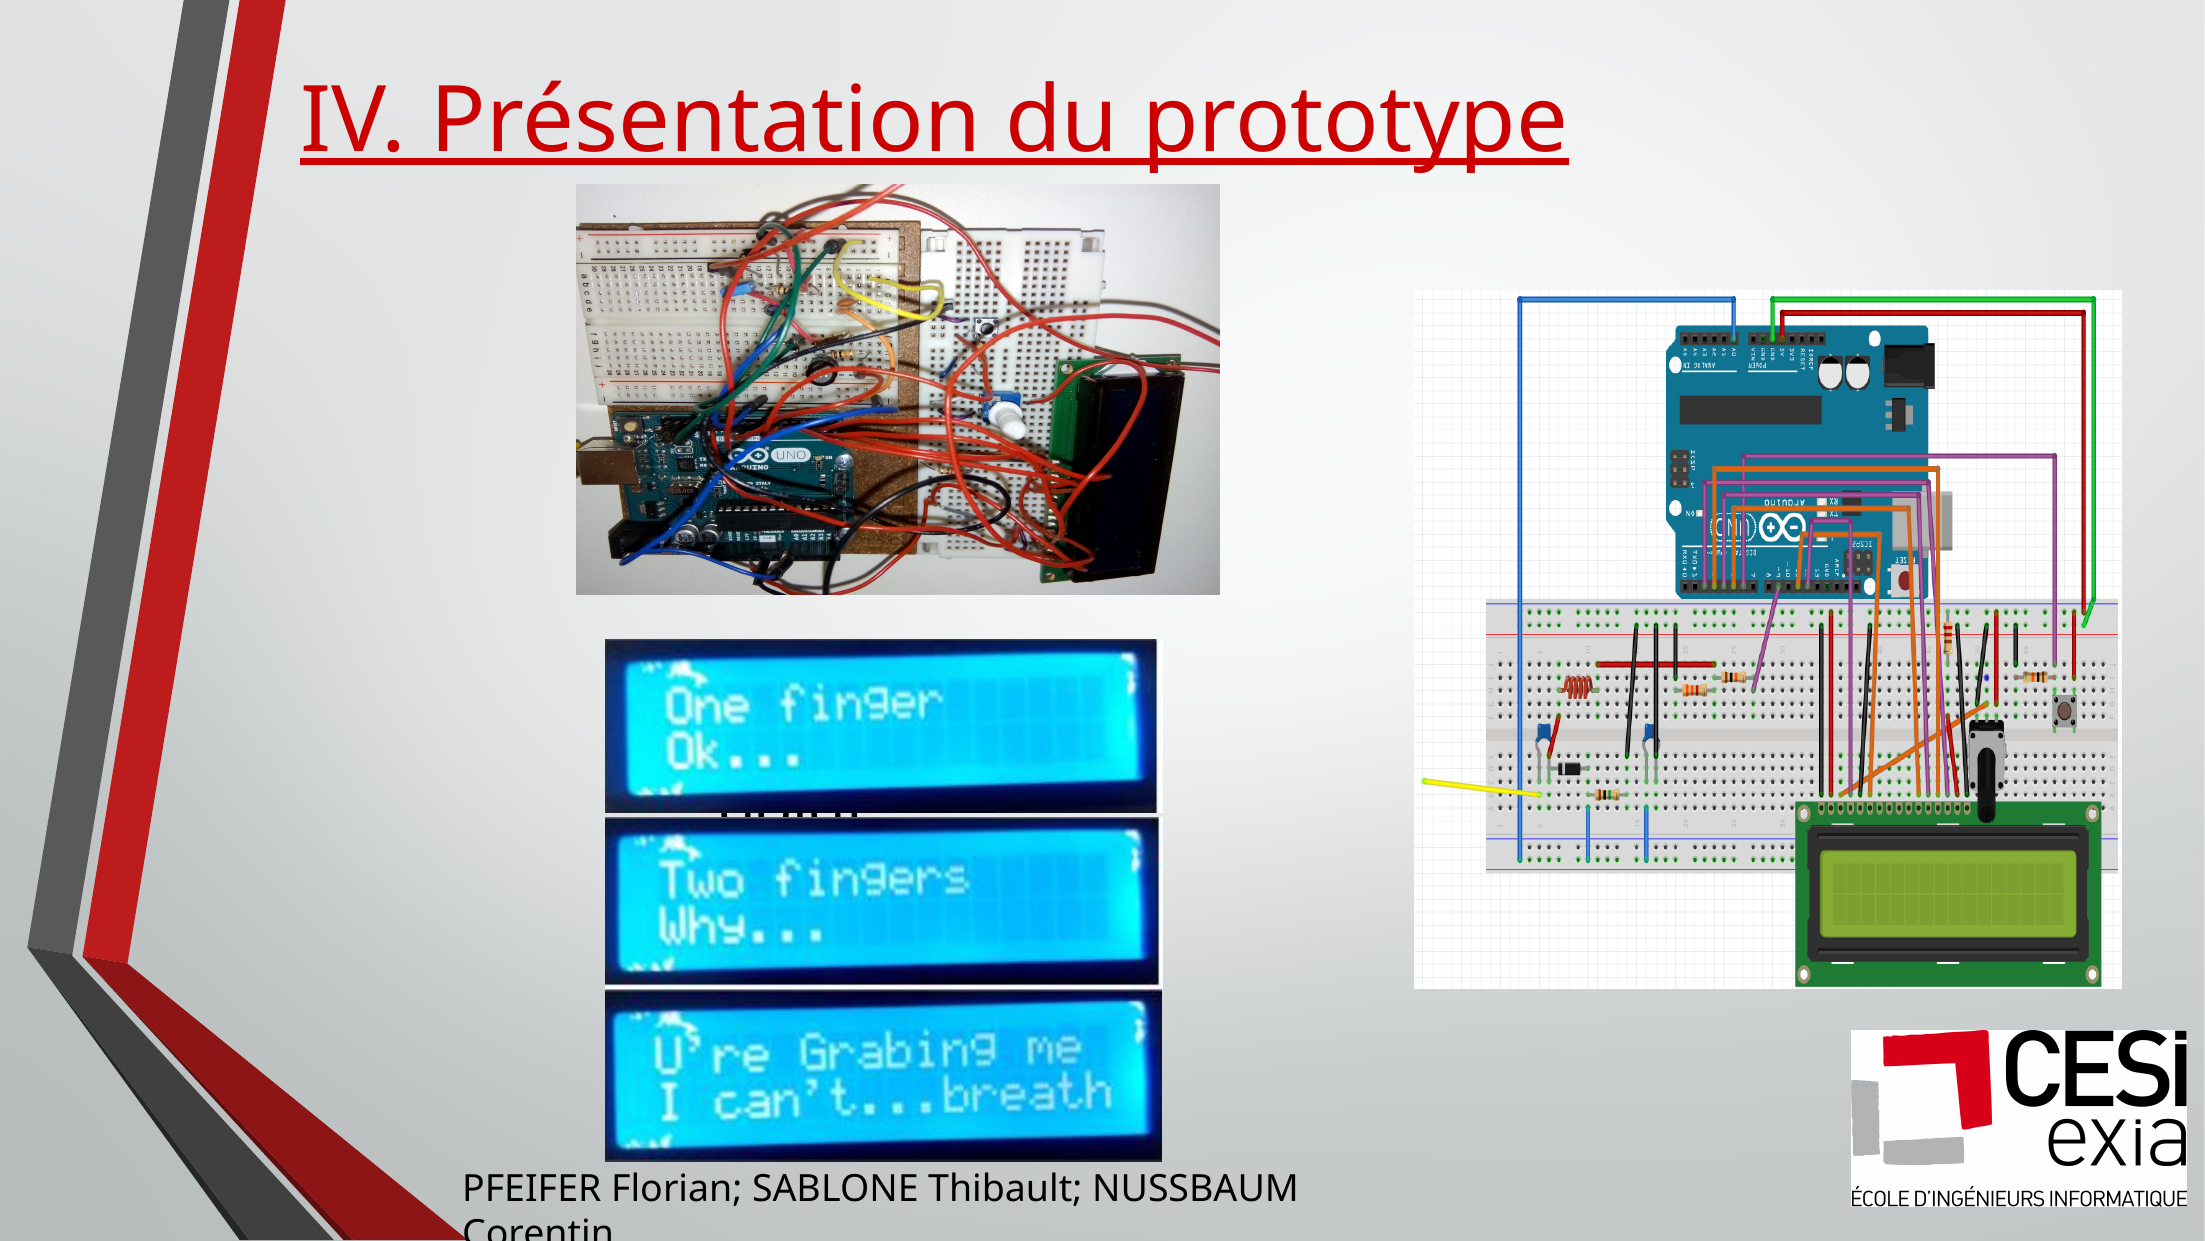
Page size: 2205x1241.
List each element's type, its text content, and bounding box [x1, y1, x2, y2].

picture [605, 817, 1163, 1156]
text_box PFEIFER Florian; SABLONE Thibault; NUSSBAUM Corentin [446, 1156, 1389, 1218]
picture [1414, 290, 2122, 989]
list Touché à un doigt Touché à deux doigts Saisi à pleine main [608, 703, 1194, 1147]
picture [1851, 1030, 2187, 1207]
picture [576, 185, 1220, 595]
picture [605, 639, 1163, 813]
title IV. Présentation du prototype [0, 30, 1927, 199]
